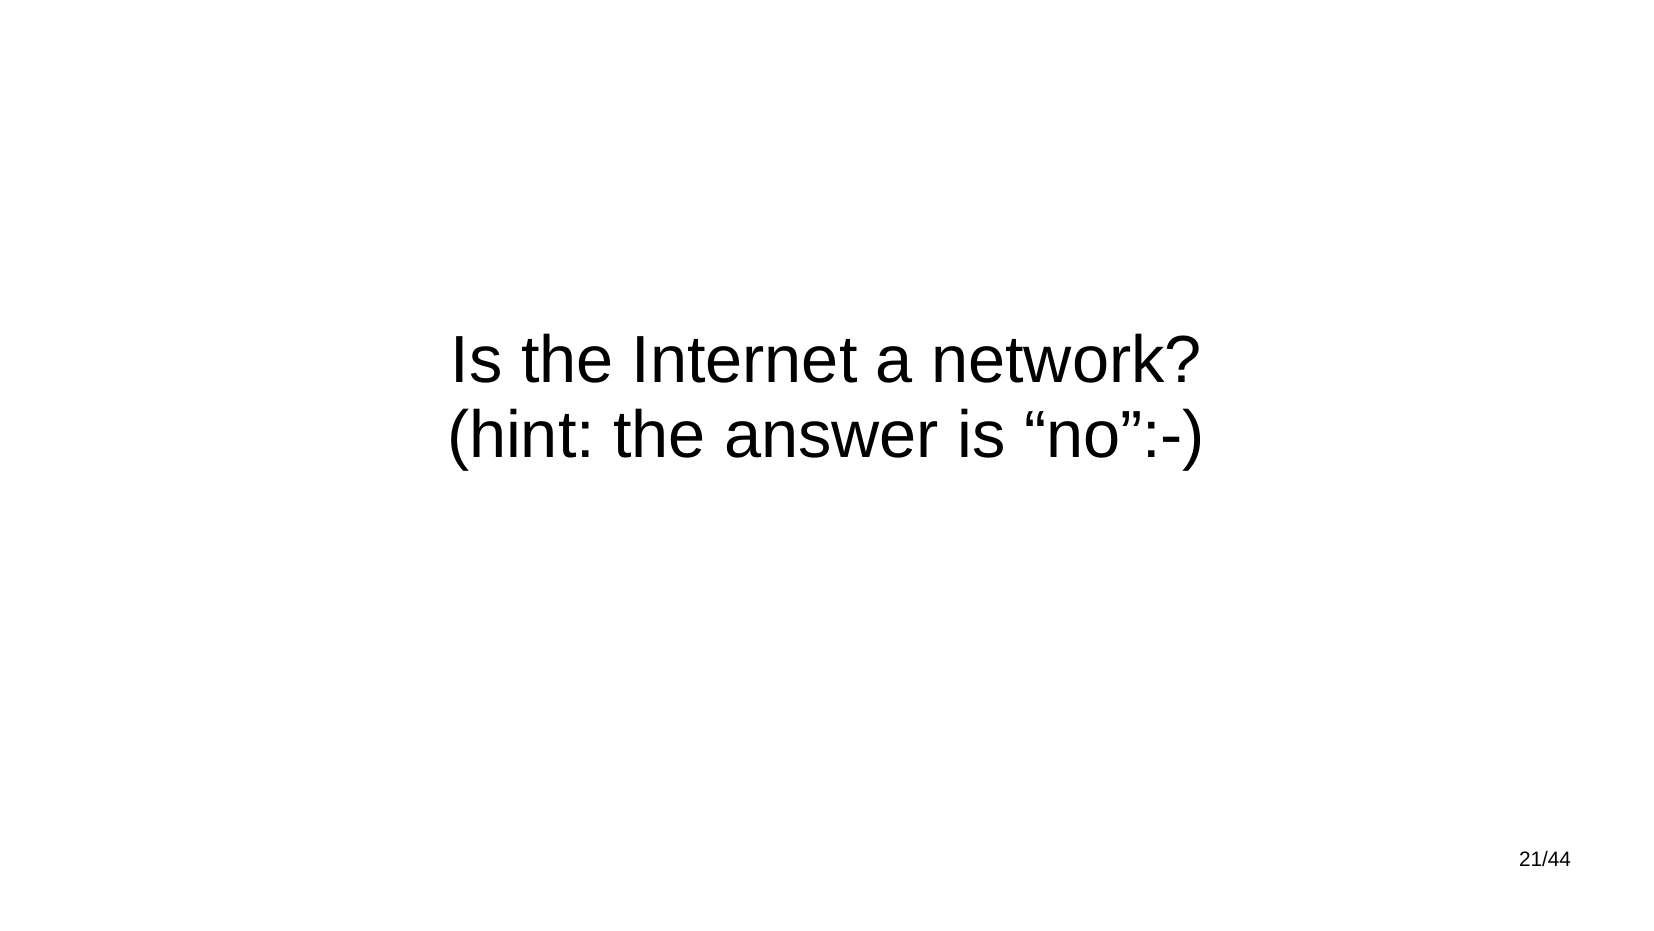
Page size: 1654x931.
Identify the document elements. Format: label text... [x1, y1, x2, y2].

subtitle Is the Internet a network? (hint: the answer is “no”:-) [82, 37, 1571, 757]
